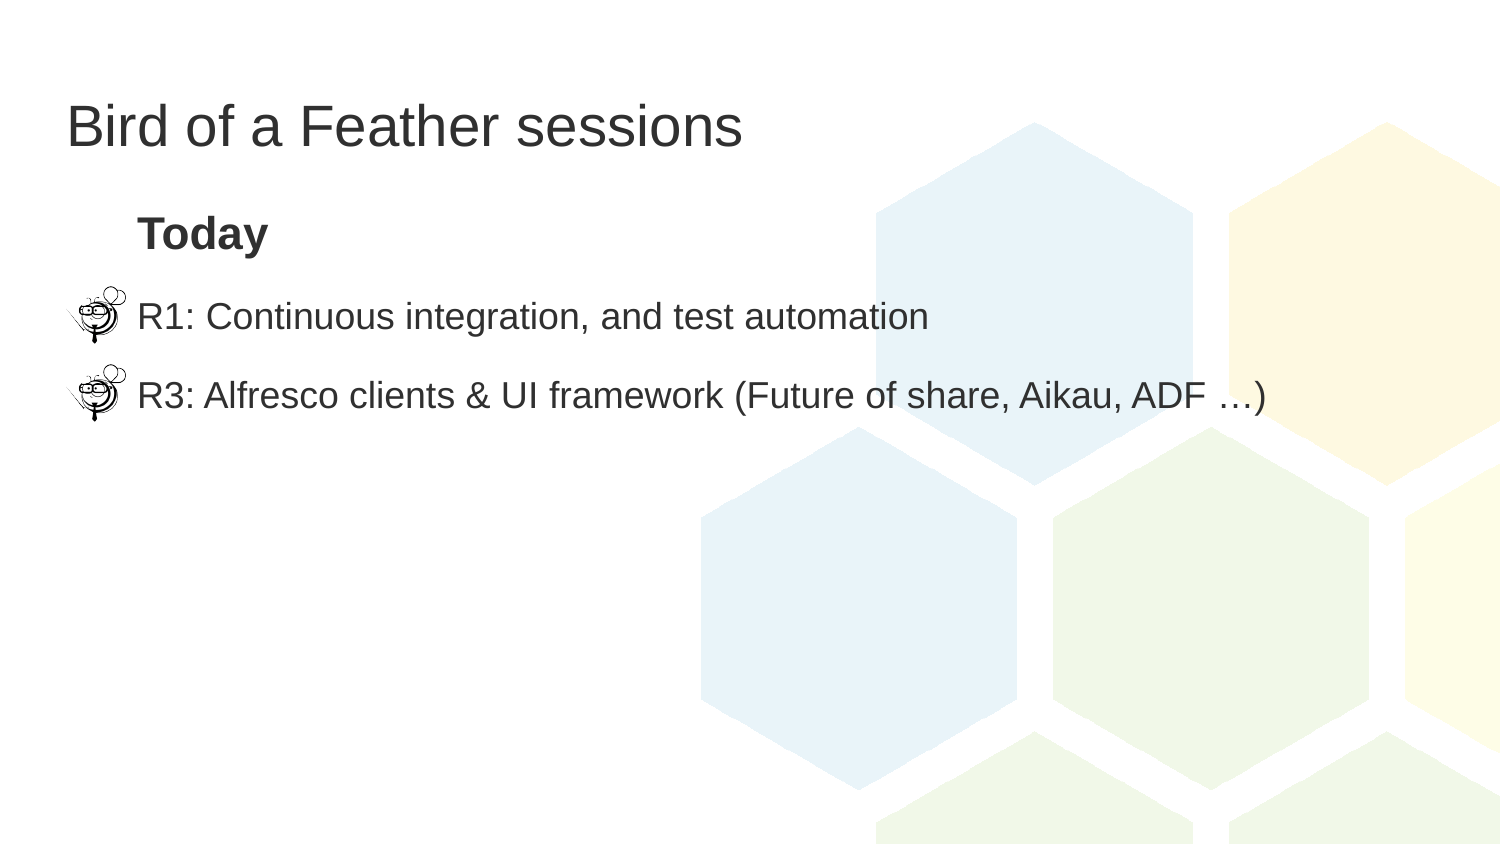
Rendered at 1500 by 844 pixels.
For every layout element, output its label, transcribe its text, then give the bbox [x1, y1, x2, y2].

title Bird of a Feather sessions [51, 72, 1449, 167]
list Today R1: Continuous integration, and test automation R3: Alfresco clients & UI framework (Future of share, Aikau, ADF …) [51, 189, 1449, 378]
picture [0, 0, 1500, 844]
